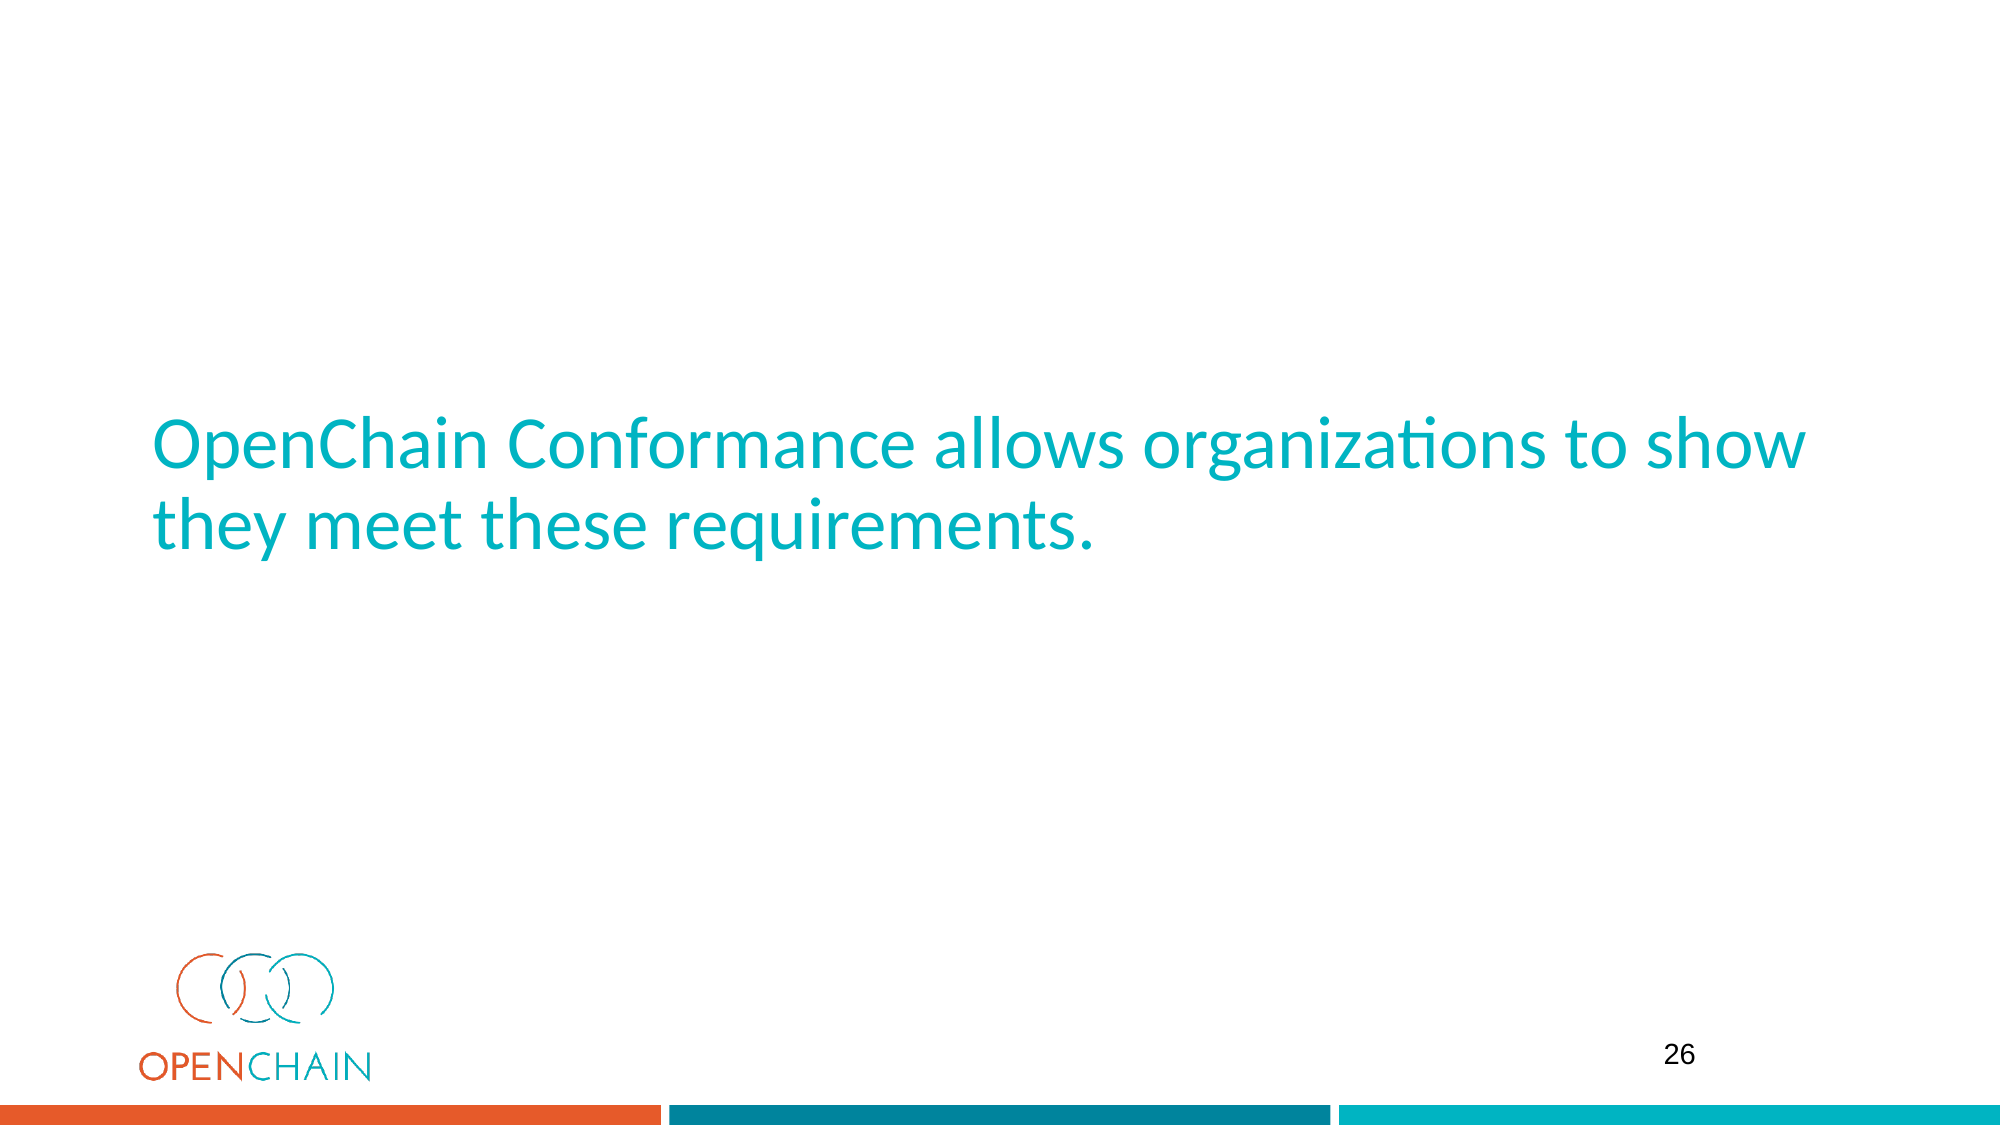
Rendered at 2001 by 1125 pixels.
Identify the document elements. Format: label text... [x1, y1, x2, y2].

picture [137, 951, 372, 1082]
slide_number <number> [1648, 1022, 1863, 1083]
title OpenChain Conformance allows organizations to show they meet these requirements. [137, 376, 1863, 594]
